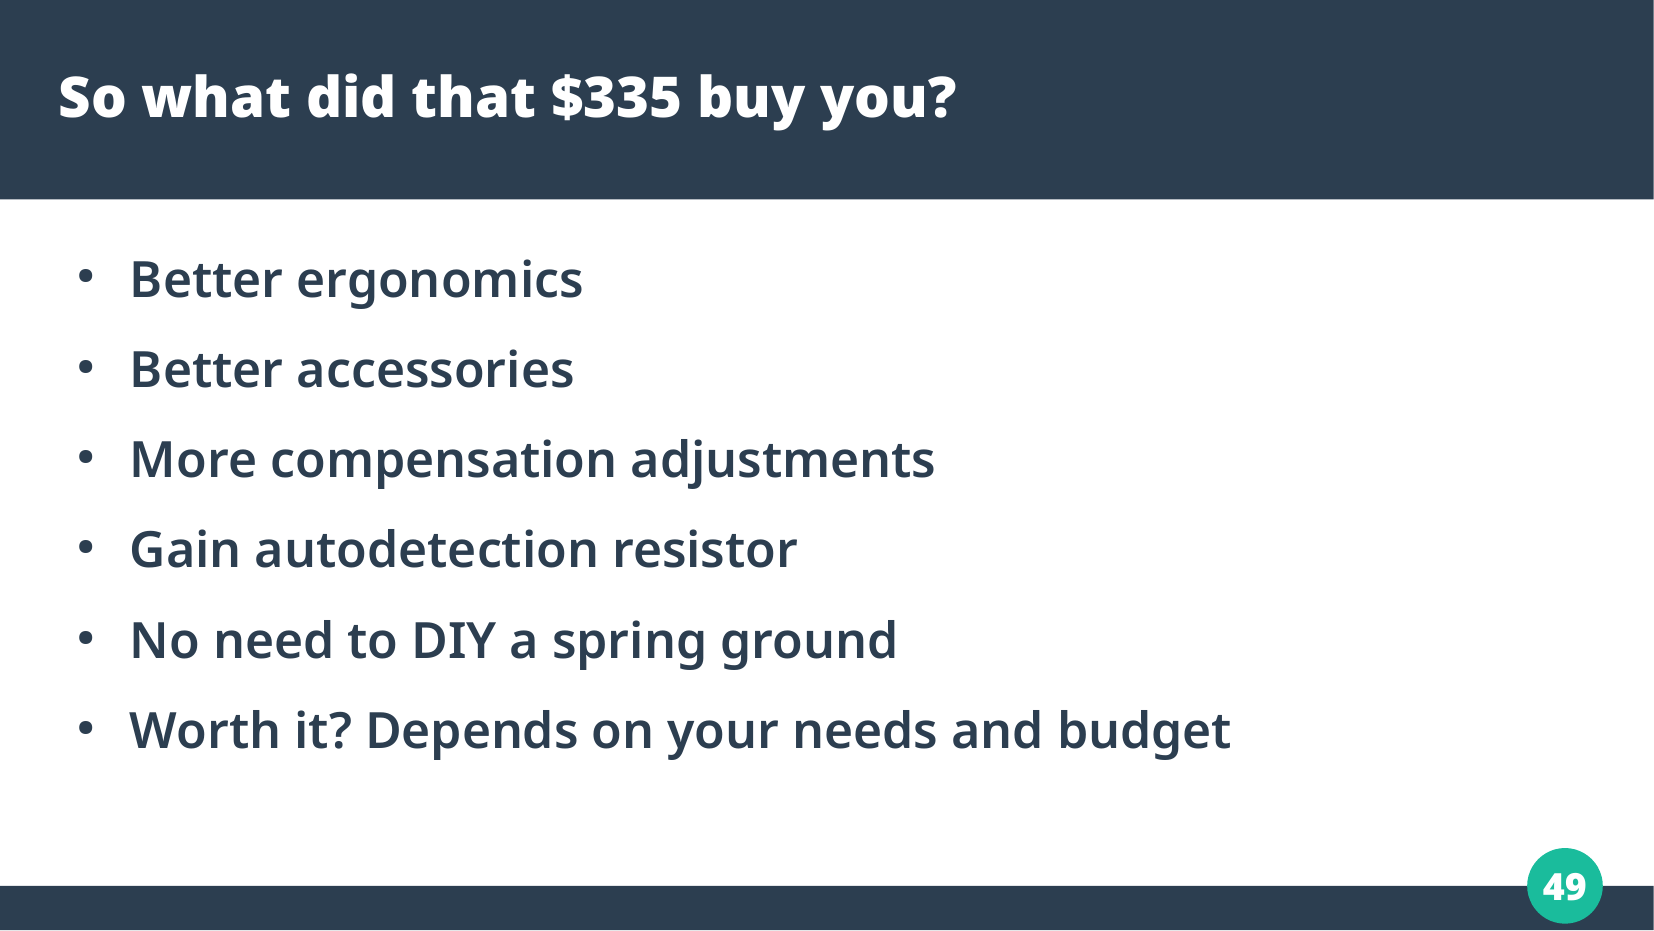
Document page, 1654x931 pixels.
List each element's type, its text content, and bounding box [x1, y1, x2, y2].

title So what did that $335 buy you? [59, 37, 1595, 155]
list Better ergonomics Better accessories More compensation adjustments Gain autodetection resistor No need to DIY a spring ground Worth it? Depends on your needs and budget [59, 243, 1595, 864]
